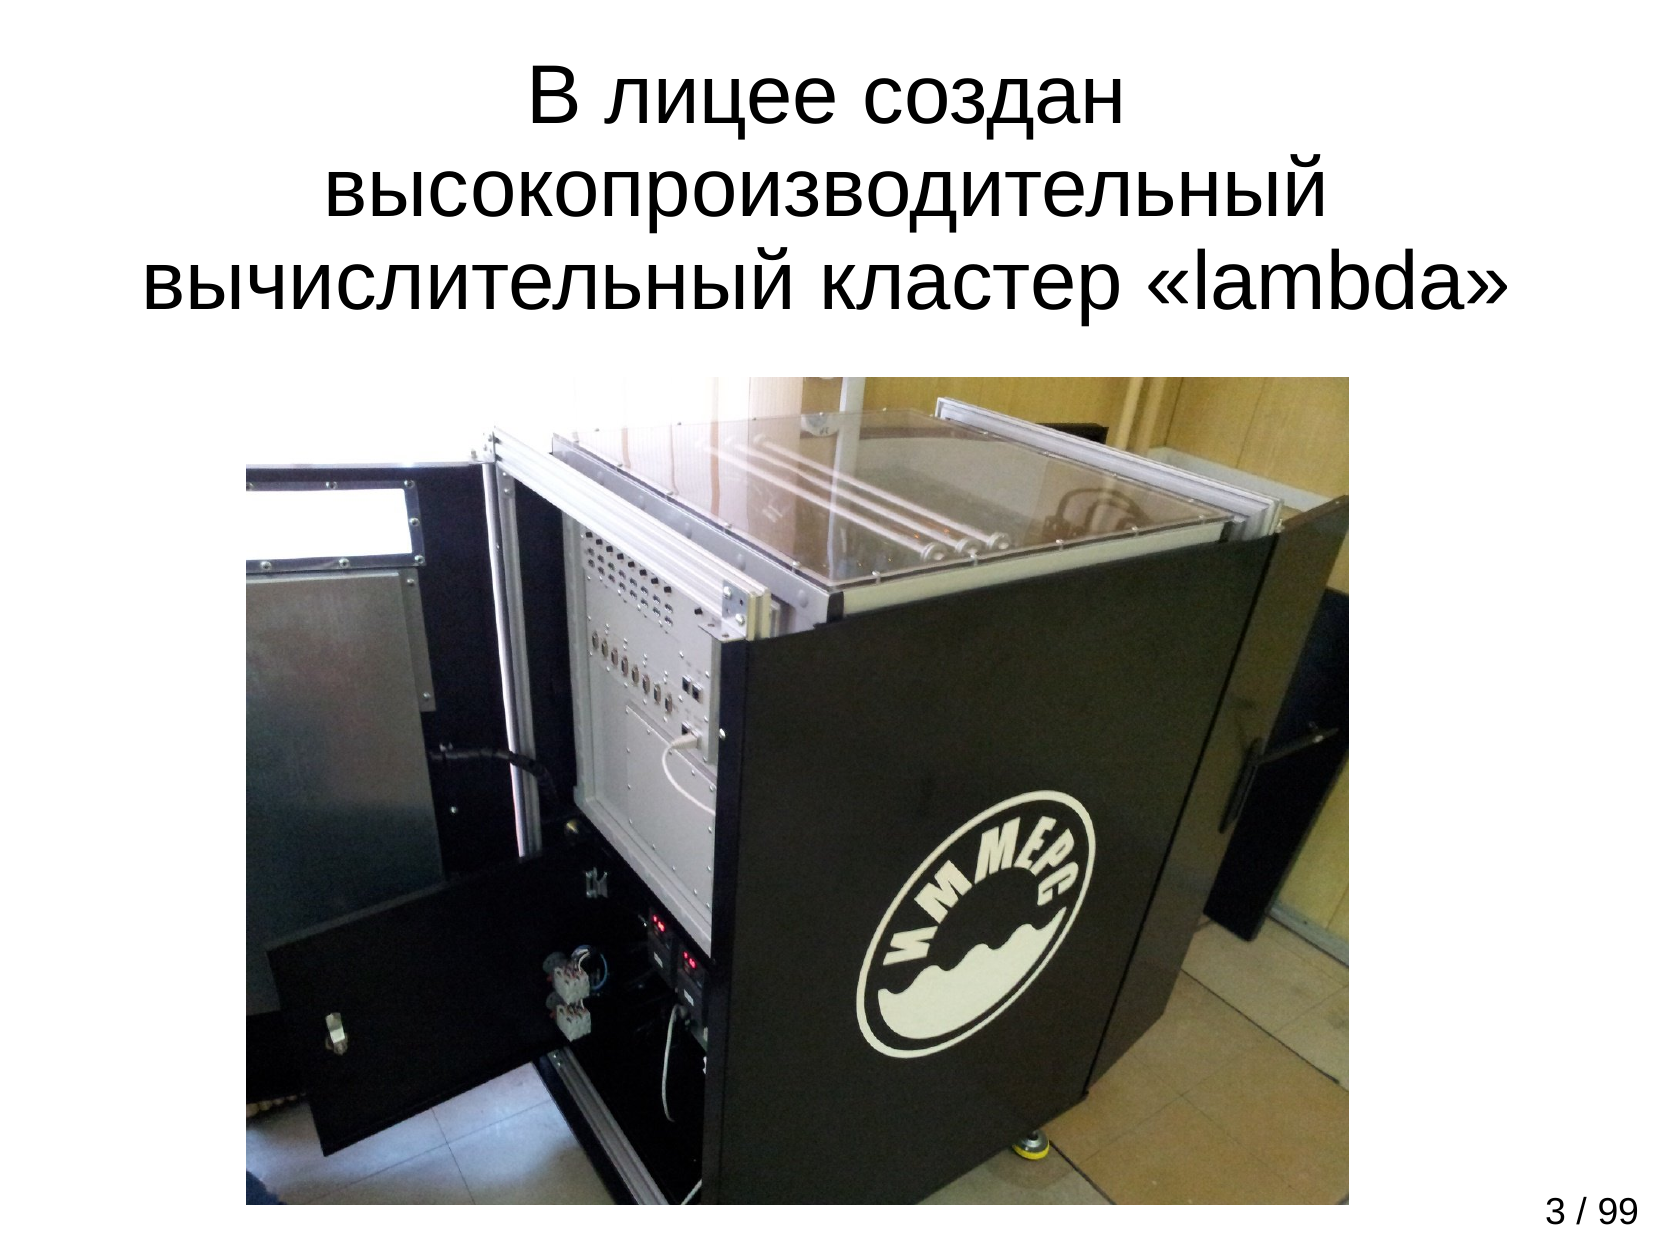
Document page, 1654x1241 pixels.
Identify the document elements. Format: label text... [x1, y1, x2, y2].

list В лицее создан высокопроизводительный вычислительный кластер «lambda» [82, 48, 1571, 768]
text_box <number> / 99 [1380, 1183, 1654, 1241]
picture [246, 377, 1349, 1205]
